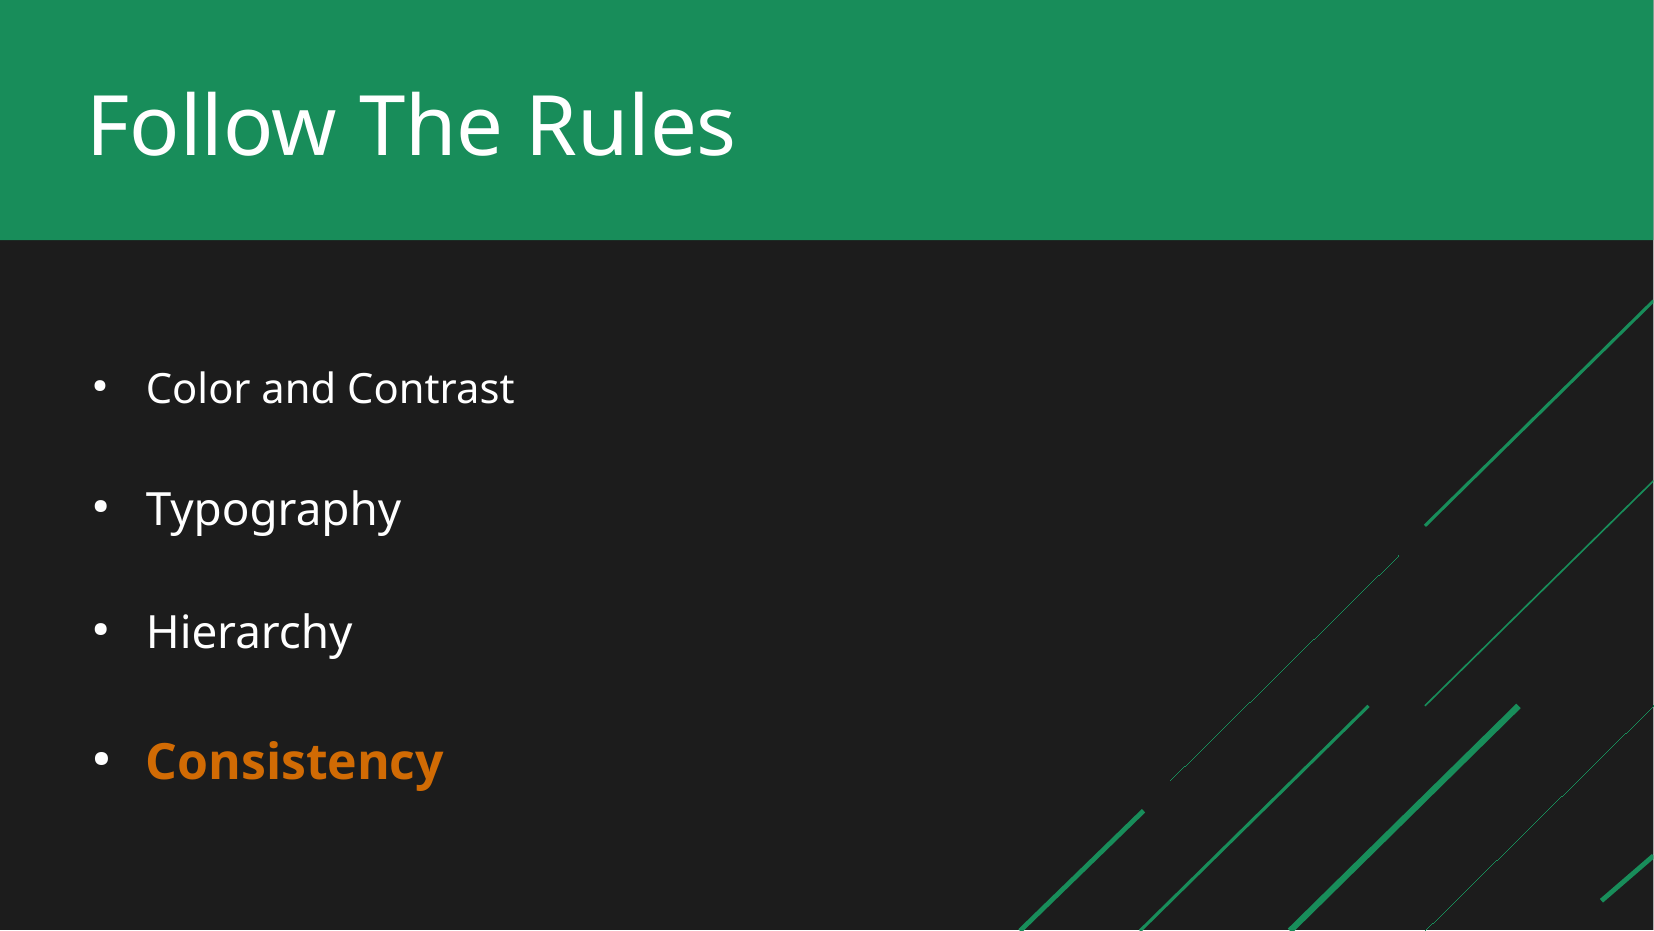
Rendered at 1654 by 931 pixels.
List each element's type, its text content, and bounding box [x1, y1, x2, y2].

title Follow The Rules [86, 45, 1231, 201]
list Color and Contrast Typography Hierarchy Consistency [75, 330, 1564, 870]
text_box [0, 0, 1654, 241]
